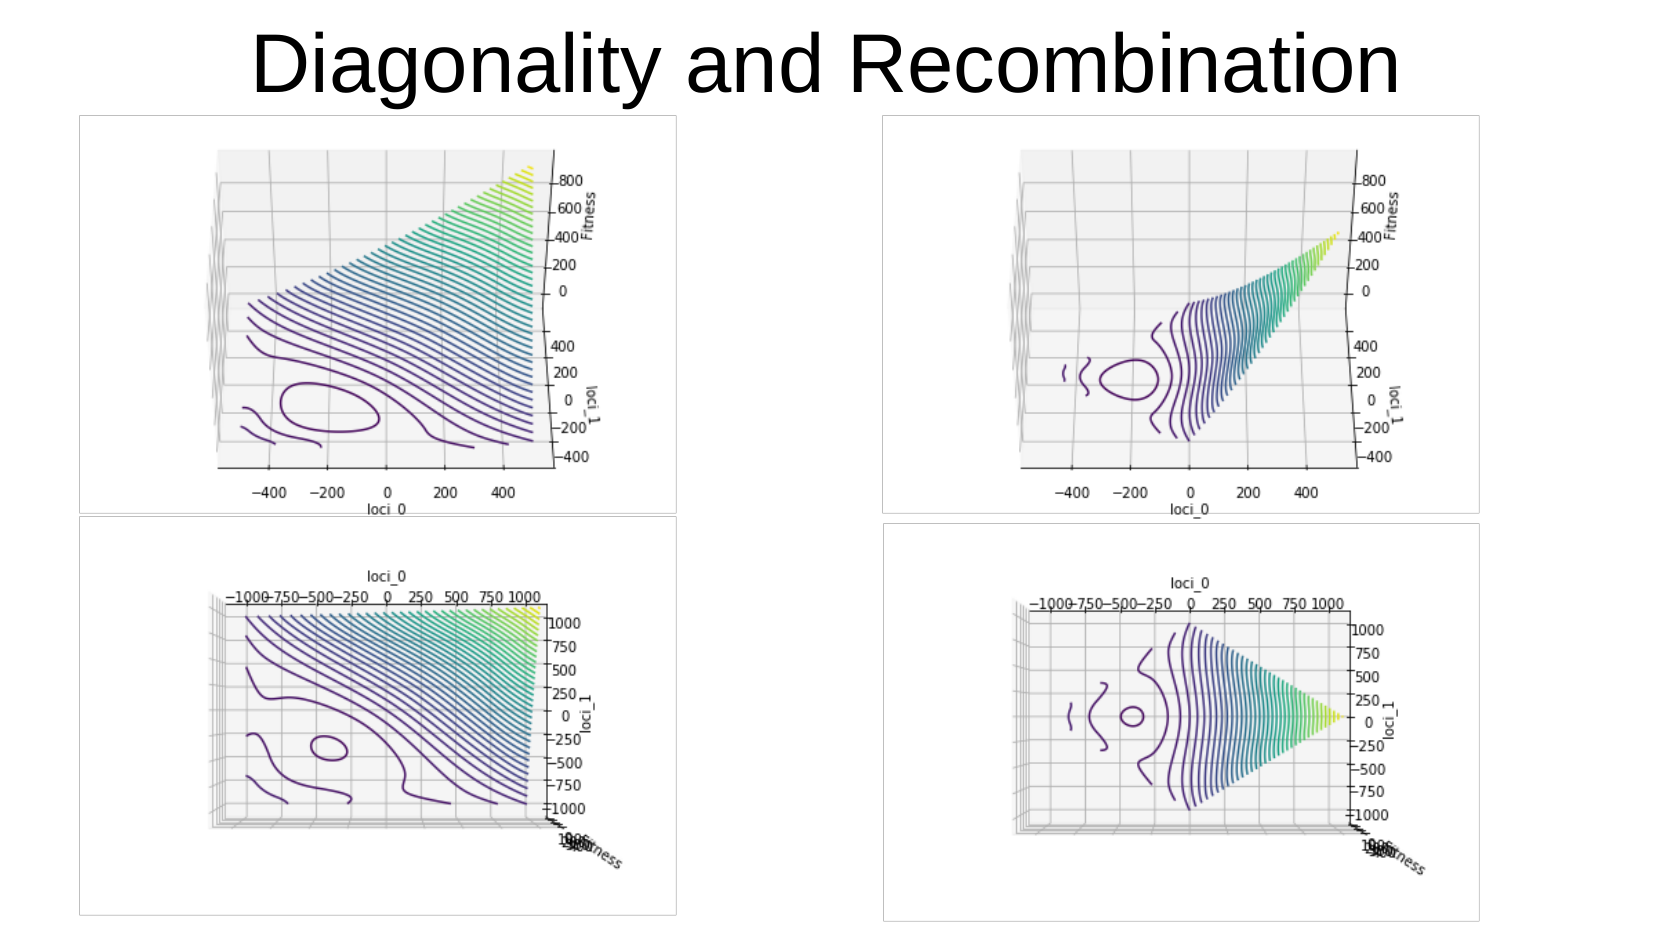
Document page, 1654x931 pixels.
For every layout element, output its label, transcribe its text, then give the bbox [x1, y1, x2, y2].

title Diagonality and Recombination [82, 0, 1571, 142]
picture [70, 106, 686, 925]
picture [873, 106, 1489, 931]
